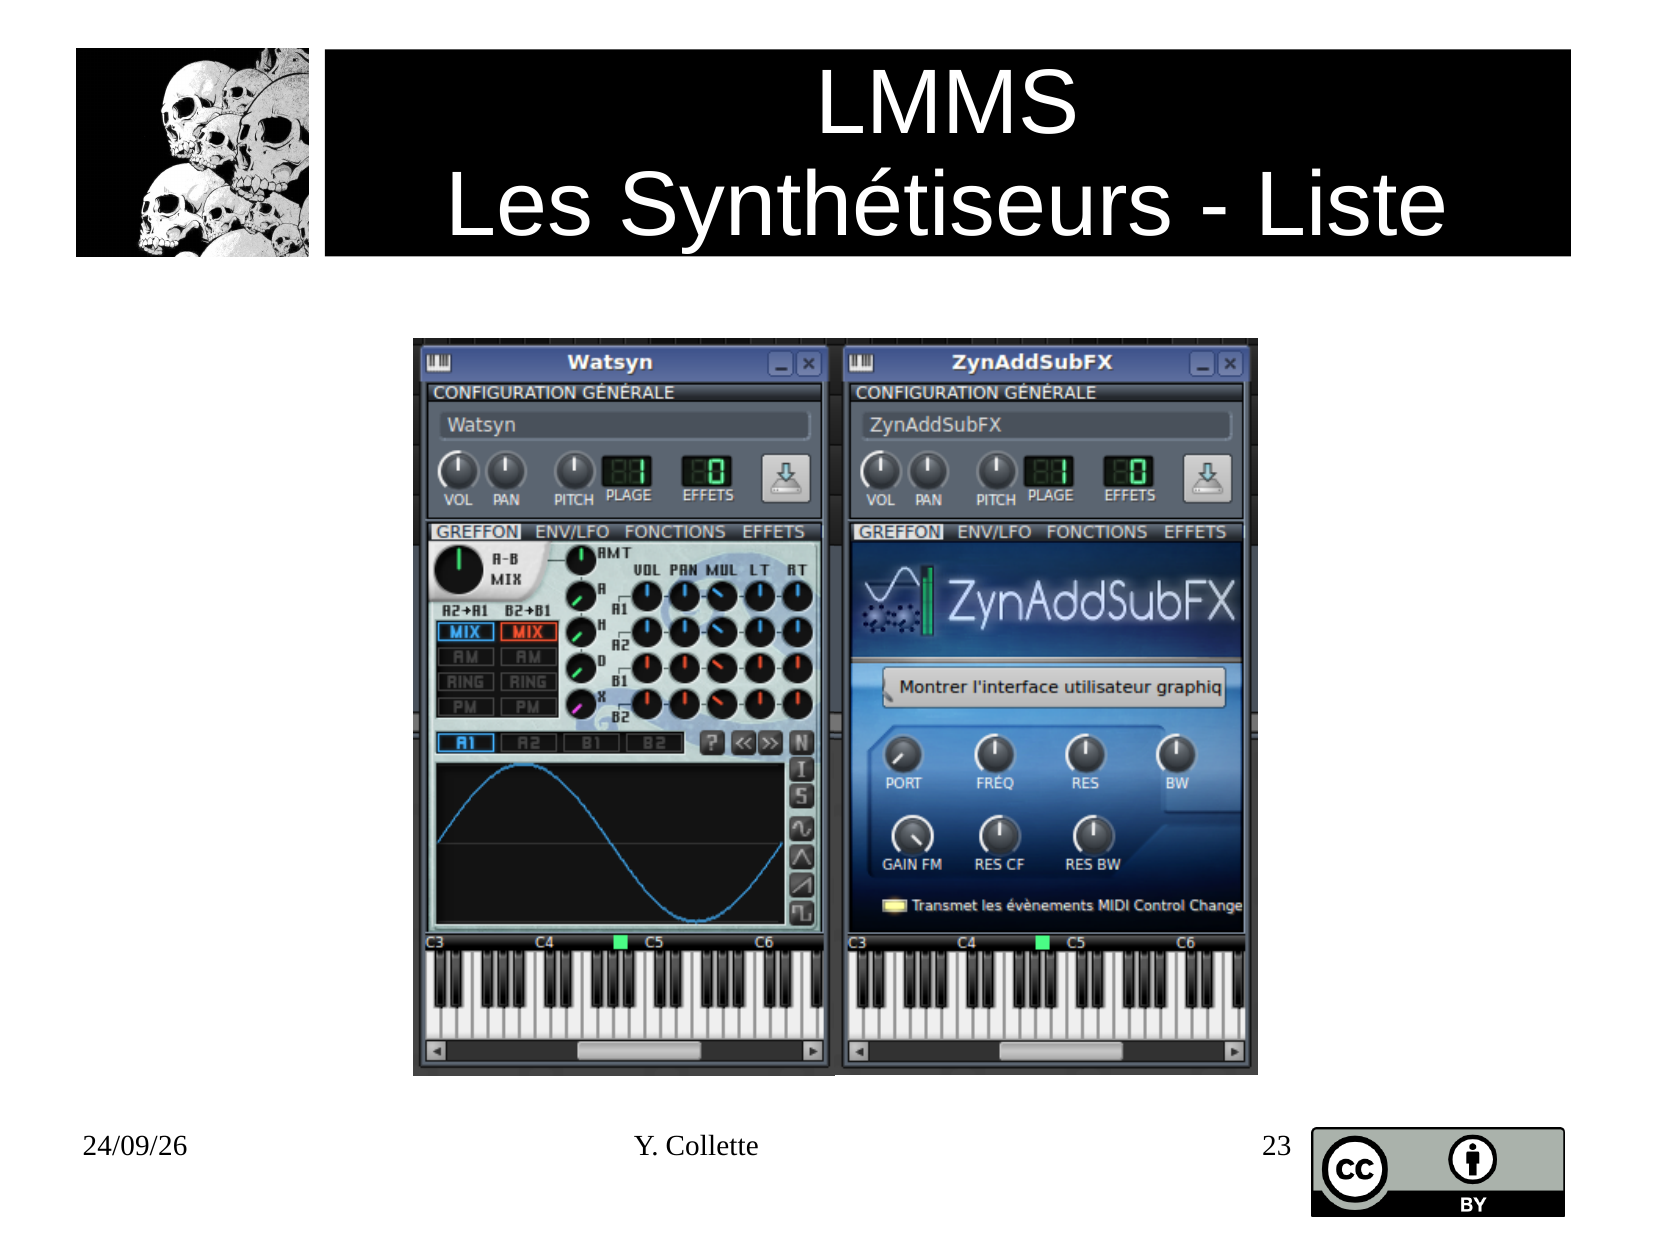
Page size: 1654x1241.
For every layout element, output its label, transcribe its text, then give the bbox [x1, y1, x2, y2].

picture [76, 48, 309, 257]
picture [413, 338, 1258, 1076]
title LMMS Les Synthétiseurs - Liste [324, 49, 1571, 257]
picture [1311, 1127, 1565, 1217]
